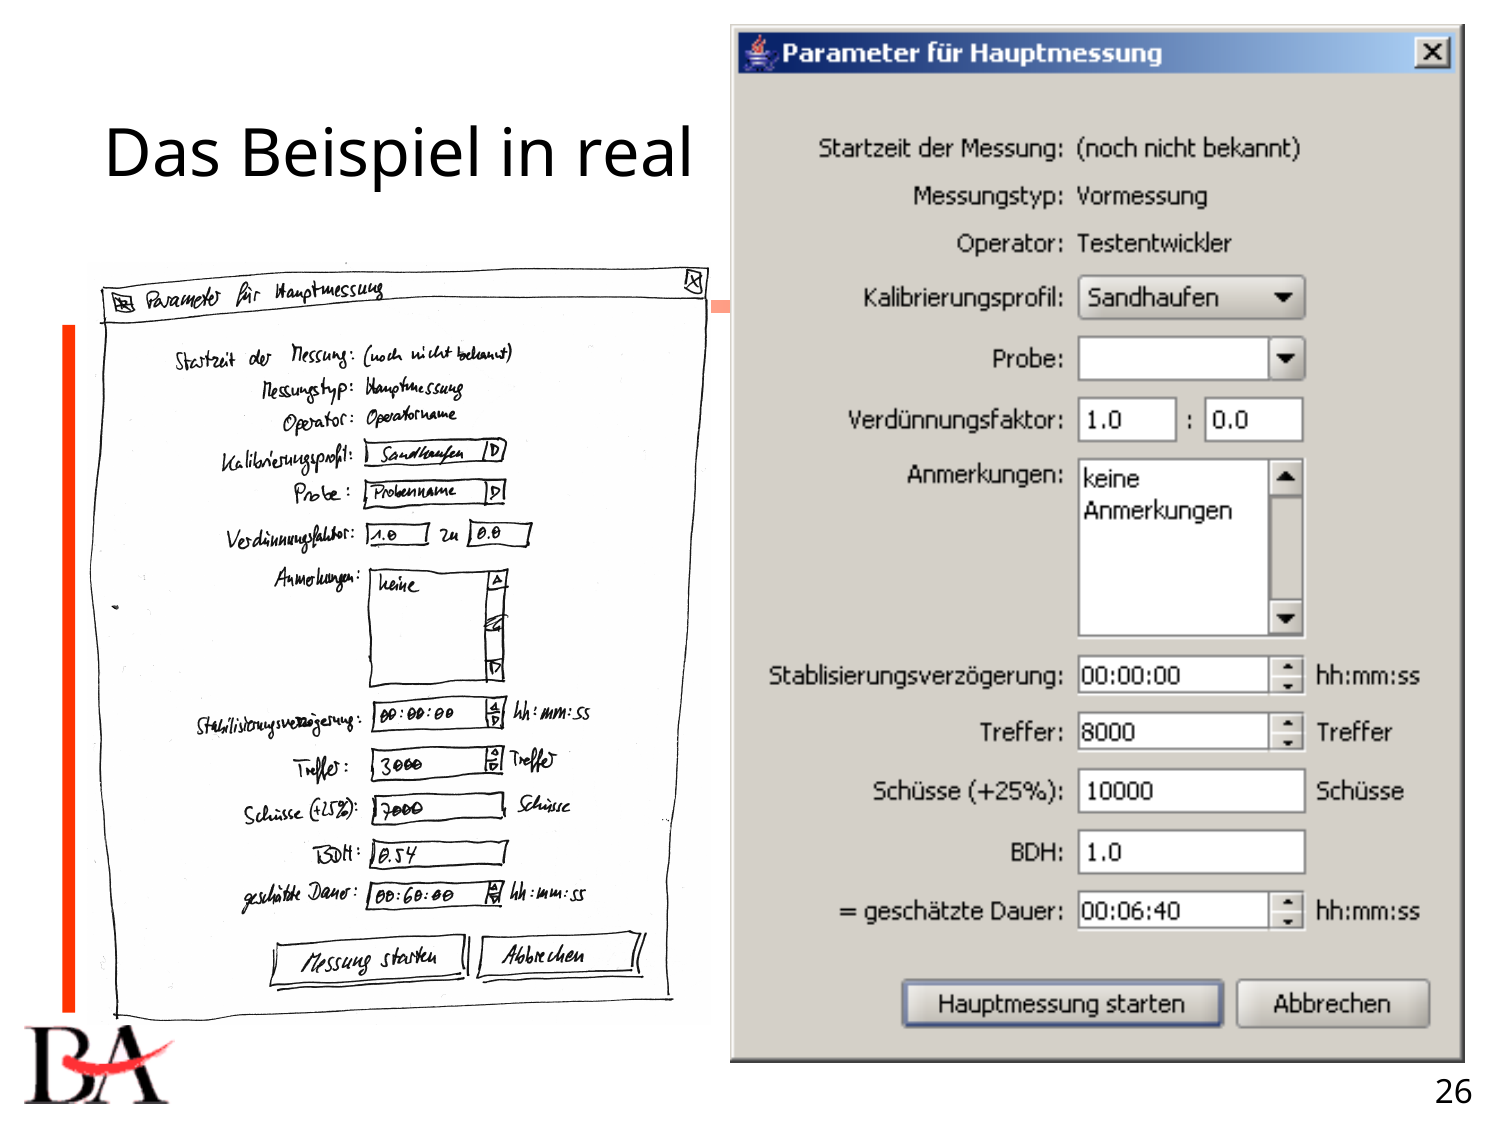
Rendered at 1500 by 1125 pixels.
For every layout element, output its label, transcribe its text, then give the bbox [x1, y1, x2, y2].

picture [24, 1024, 175, 1104]
title Das Beispiel in real [87, 12, 713, 288]
chart [87, 262, 711, 1026]
picture [730, 24, 1465, 1063]
